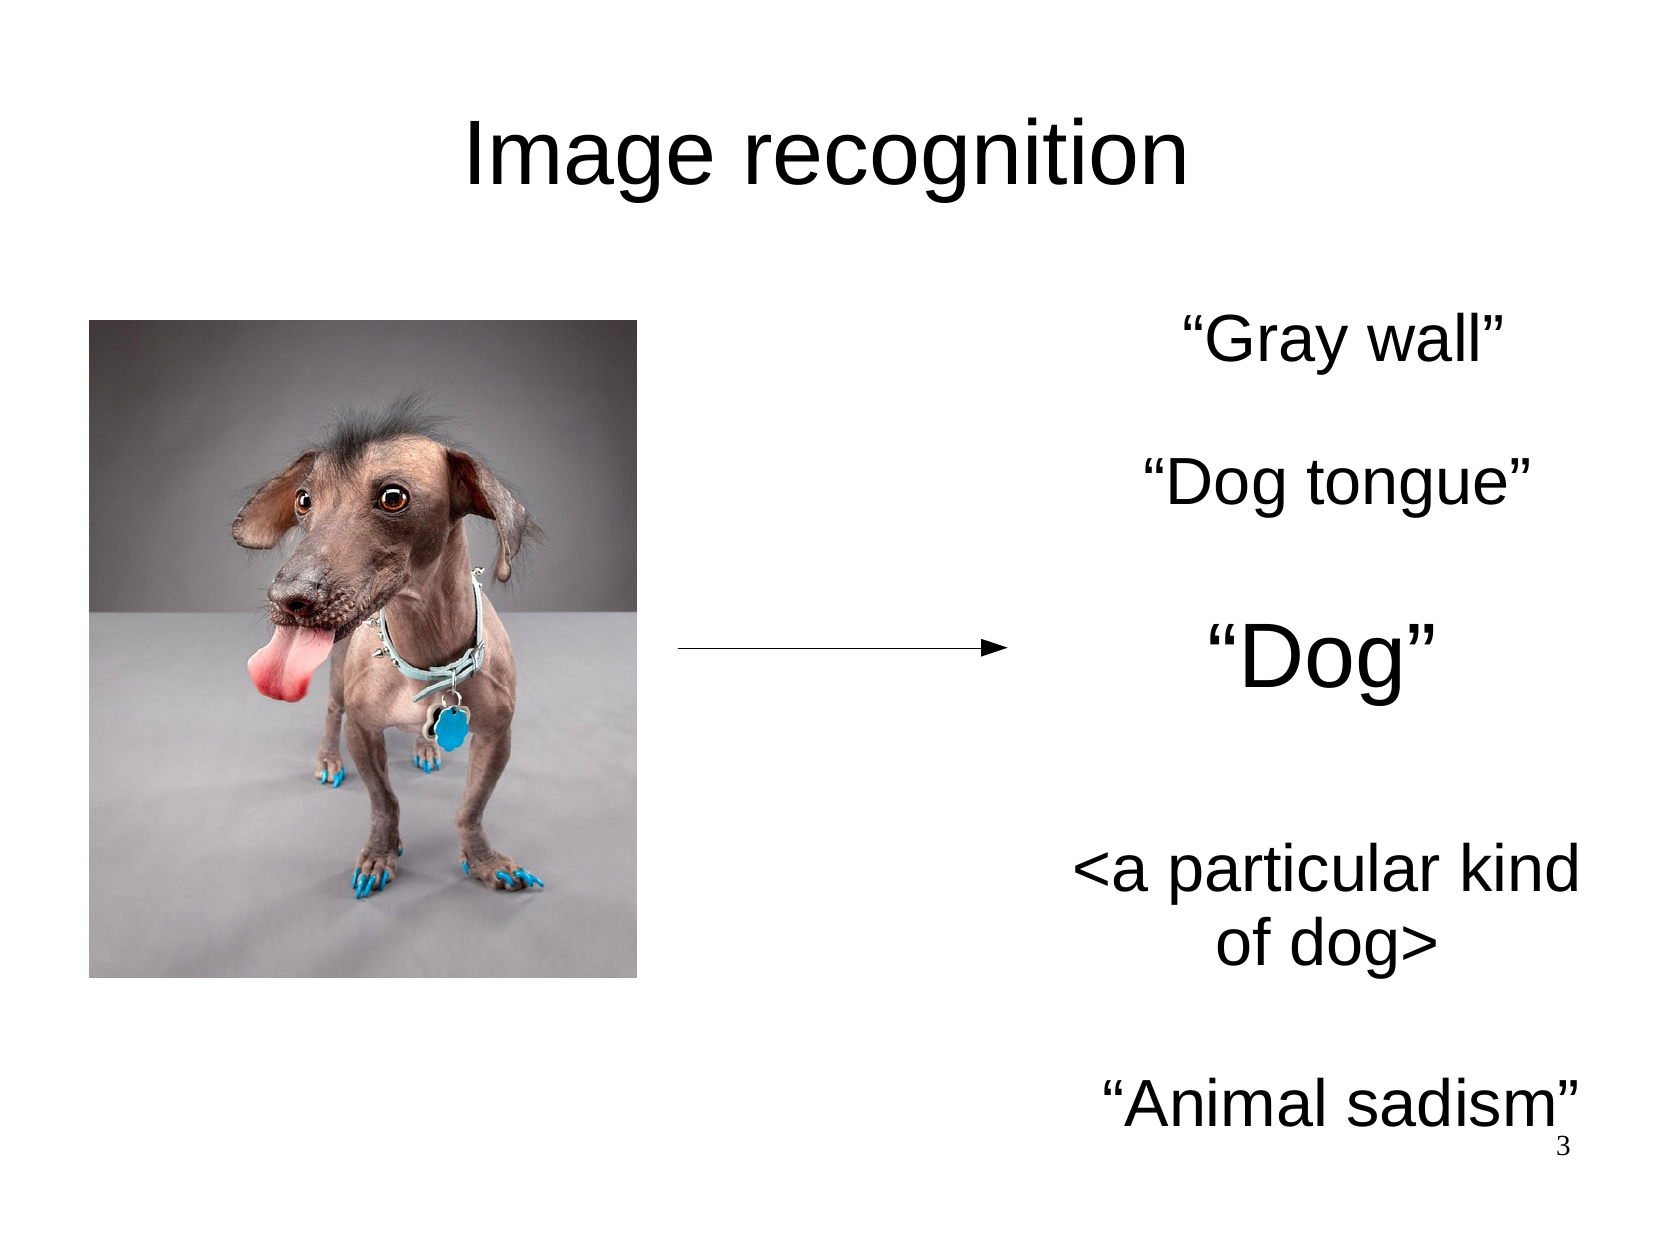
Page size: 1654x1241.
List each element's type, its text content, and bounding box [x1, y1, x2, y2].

text_box “Dog tongue” [1130, 430, 1546, 533]
title Image recognition [82, 49, 1571, 257]
text_box “Dog” [1047, 604, 1598, 708]
picture [89, 320, 637, 978]
text_box “Animal sadism” [1066, 1051, 1617, 1155]
text_box “Gray wall” [1133, 301, 1554, 377]
text_box <a particular kind of dog> [1052, 830, 1603, 981]
